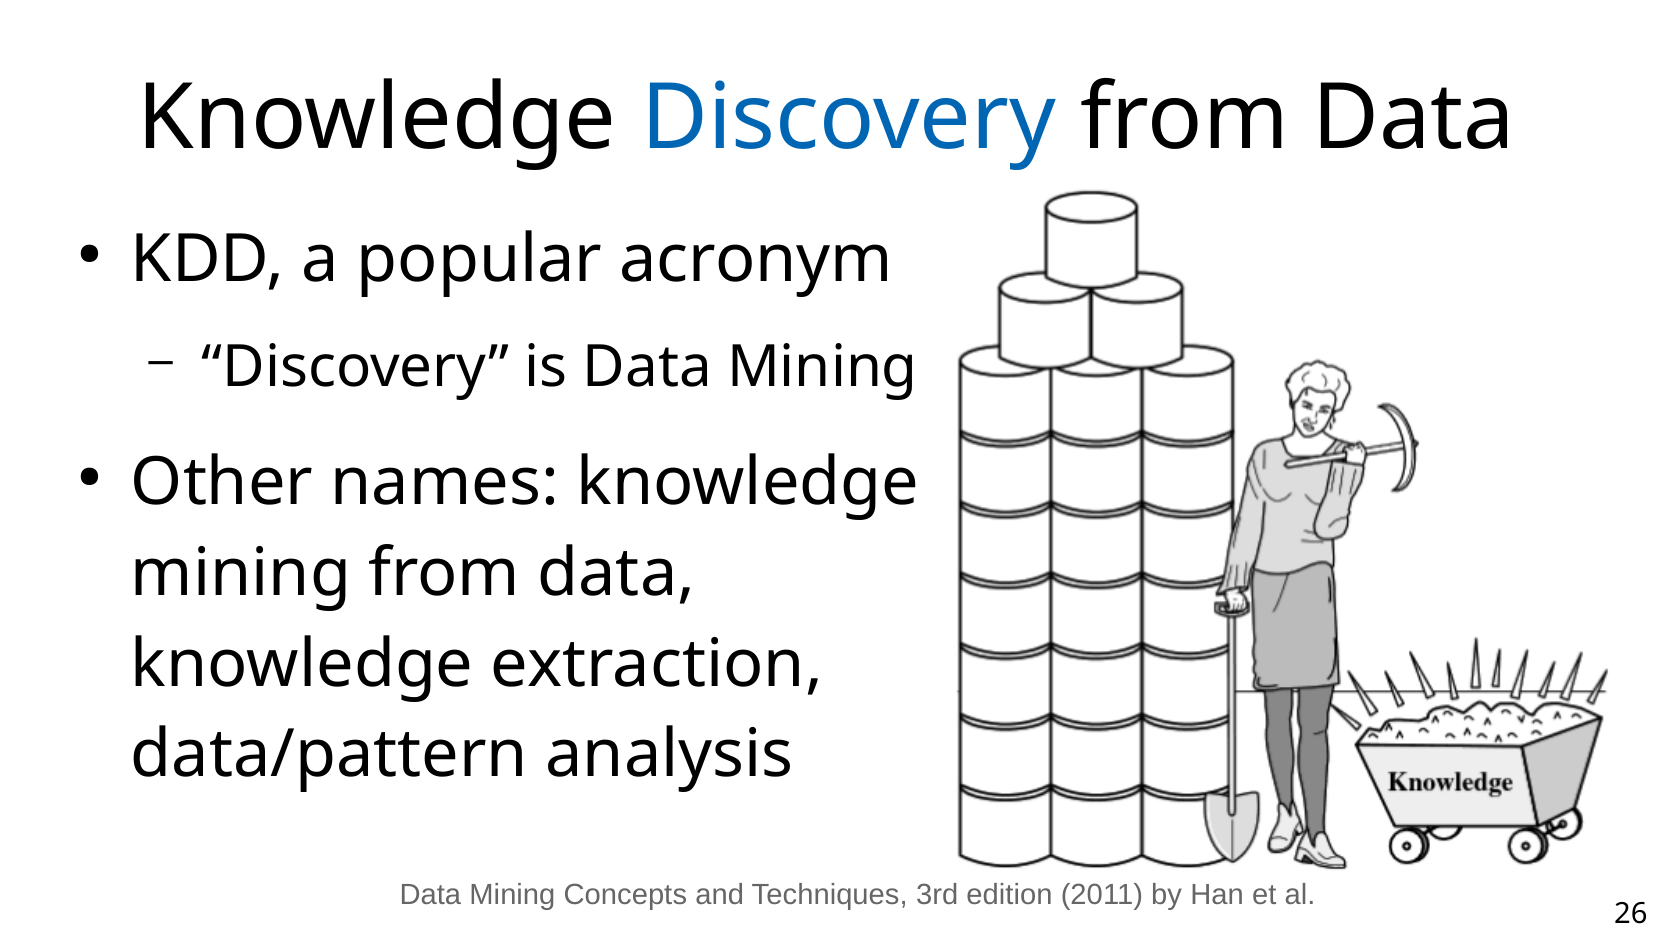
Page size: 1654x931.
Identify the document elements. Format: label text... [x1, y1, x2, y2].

list KDD, a popular acronym “Discovery” is Data Mining Other names: knowledge mining from data, knowledge extraction, data/pattern analysis [60, 210, 930, 901]
title Knowledge Discovery from Data [82, 1, 1571, 210]
picture [930, 179, 1619, 880]
text_box Data Mining Concepts and Techniques, 3rd edition (2011) by Han et al. [250, 870, 1466, 921]
